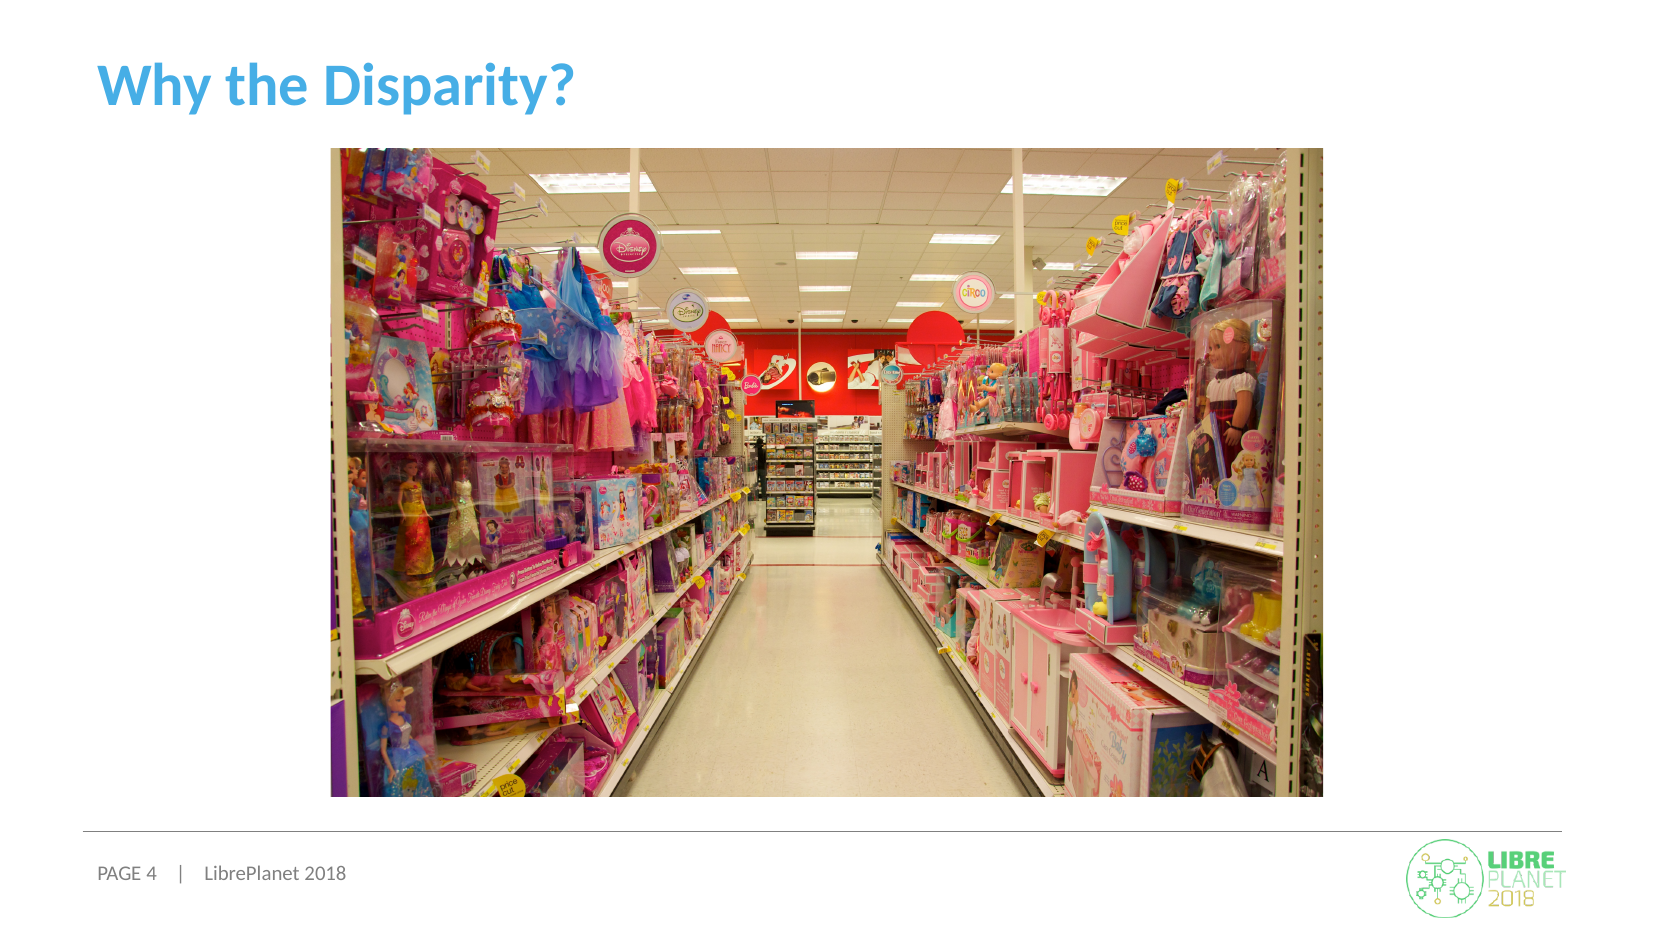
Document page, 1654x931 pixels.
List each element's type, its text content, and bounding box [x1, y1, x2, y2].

text_box Why the Disparity? [82, 37, 1571, 125]
picture [330, 148, 1324, 797]
picture [1406, 839, 1566, 918]
